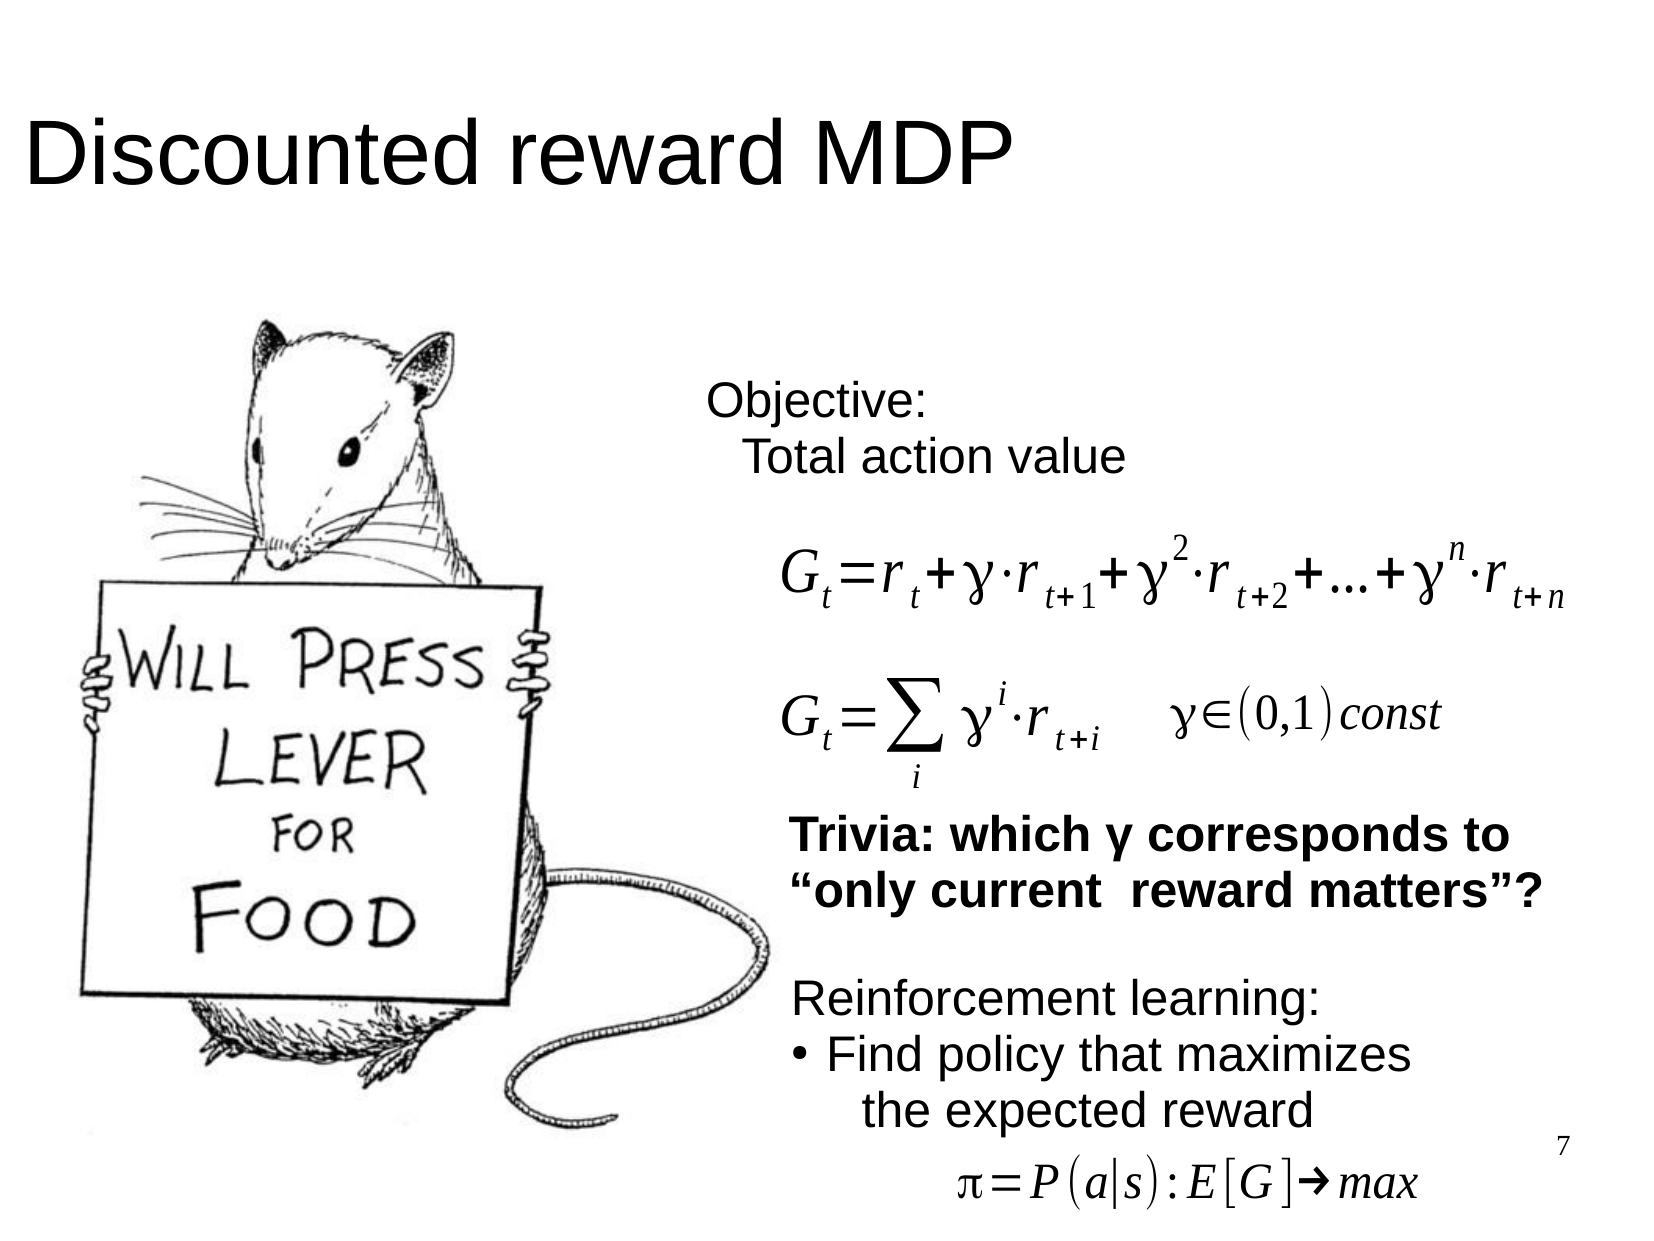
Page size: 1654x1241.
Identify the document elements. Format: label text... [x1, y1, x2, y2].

text_box Reinforcement learning: Find policy that maximizes the expected reward [755, 969, 1654, 1139]
picture [0, 250, 791, 1241]
text_box Objective: Total action value [670, 371, 1654, 541]
chart [945, 1151, 1432, 1213]
chart [765, 671, 1114, 796]
title Discounted reward MDP [23, 49, 1512, 257]
text_box Trivia: which γ corresponds to “only current reward matters”? [753, 805, 1594, 919]
chart [1155, 681, 1456, 743]
chart [765, 523, 1579, 616]
